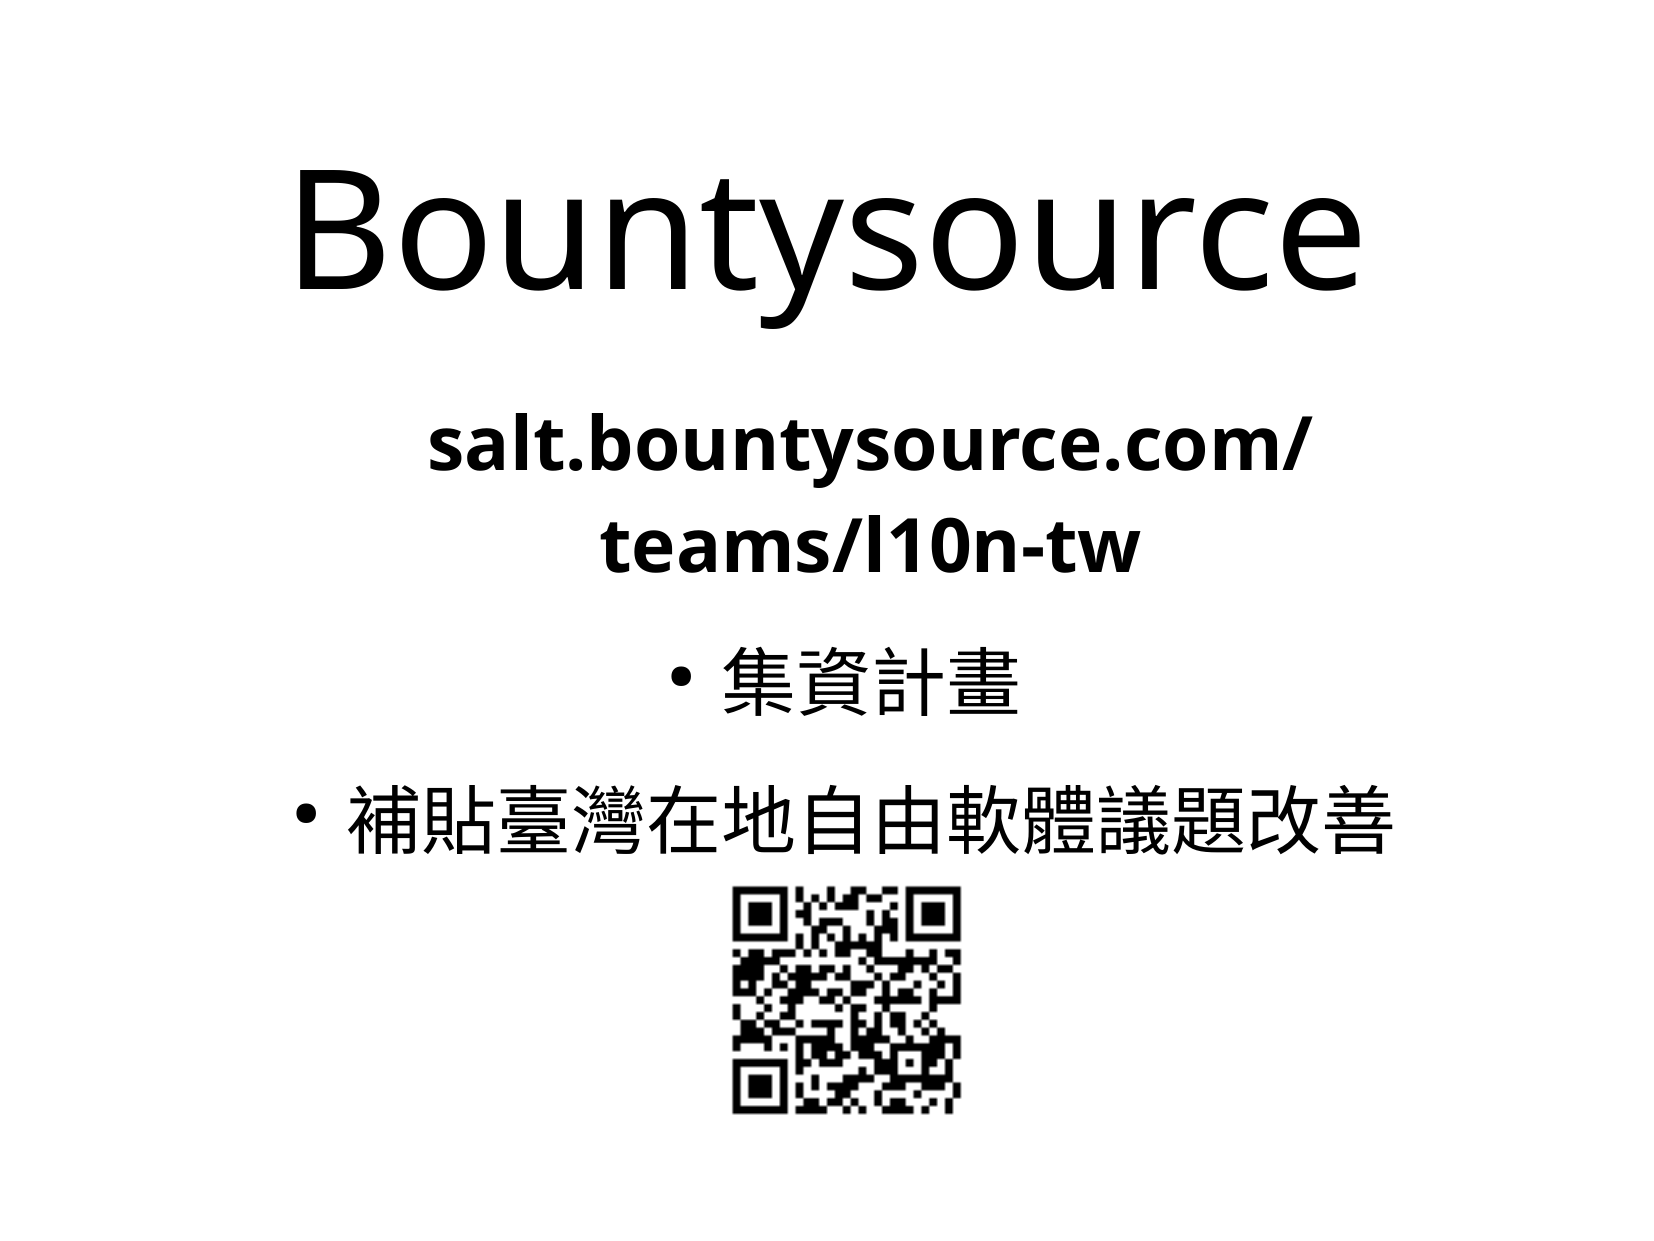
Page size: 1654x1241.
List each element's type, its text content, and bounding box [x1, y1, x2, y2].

picture [702, 856, 993, 1146]
list salt.bountysource.com/teams/l10n-tw 集資計畫 補貼臺灣在地自由軟體議題改善 [242, 389, 1430, 1081]
title Bountysource [82, 76, 1571, 373]
